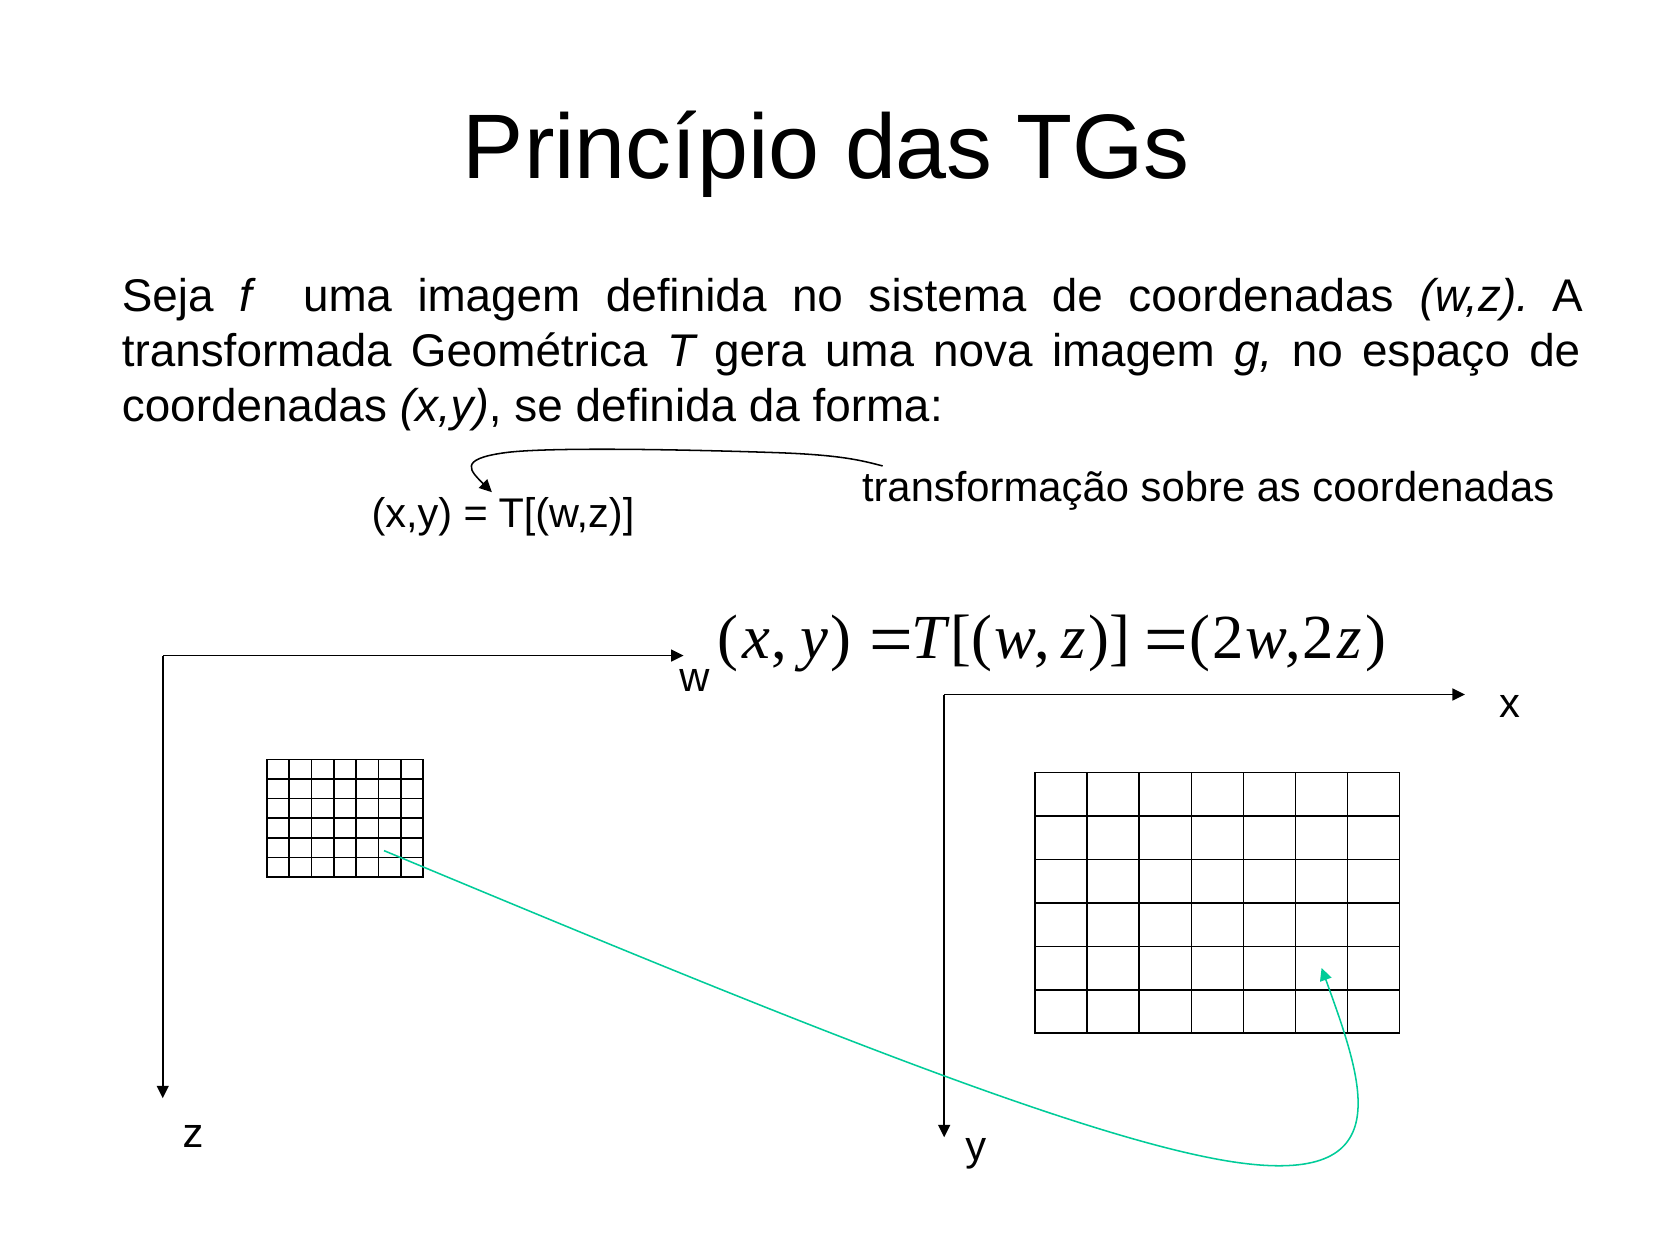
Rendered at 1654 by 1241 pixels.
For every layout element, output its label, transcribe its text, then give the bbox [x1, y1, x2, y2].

text_box x [1469, 668, 1536, 734]
text_box (x,y) = T[(w,z)] [342, 478, 650, 545]
text_box transformação sobre as coordenadas [832, 452, 1570, 518]
text_box z [153, 1097, 219, 1164]
title Princípio das TGs [82, 43, 1571, 251]
text_box Seja f uma imagem definida no sistema de coordenadas (w,z). A transformada Geométrica T gera uma nova imagem g, no espaço de coordenadas (x,y), se definida da forma: [107, 258, 1595, 439]
chart [708, 601, 1399, 686]
text_box w [649, 641, 725, 708]
text_box y [935, 1110, 1002, 1177]
